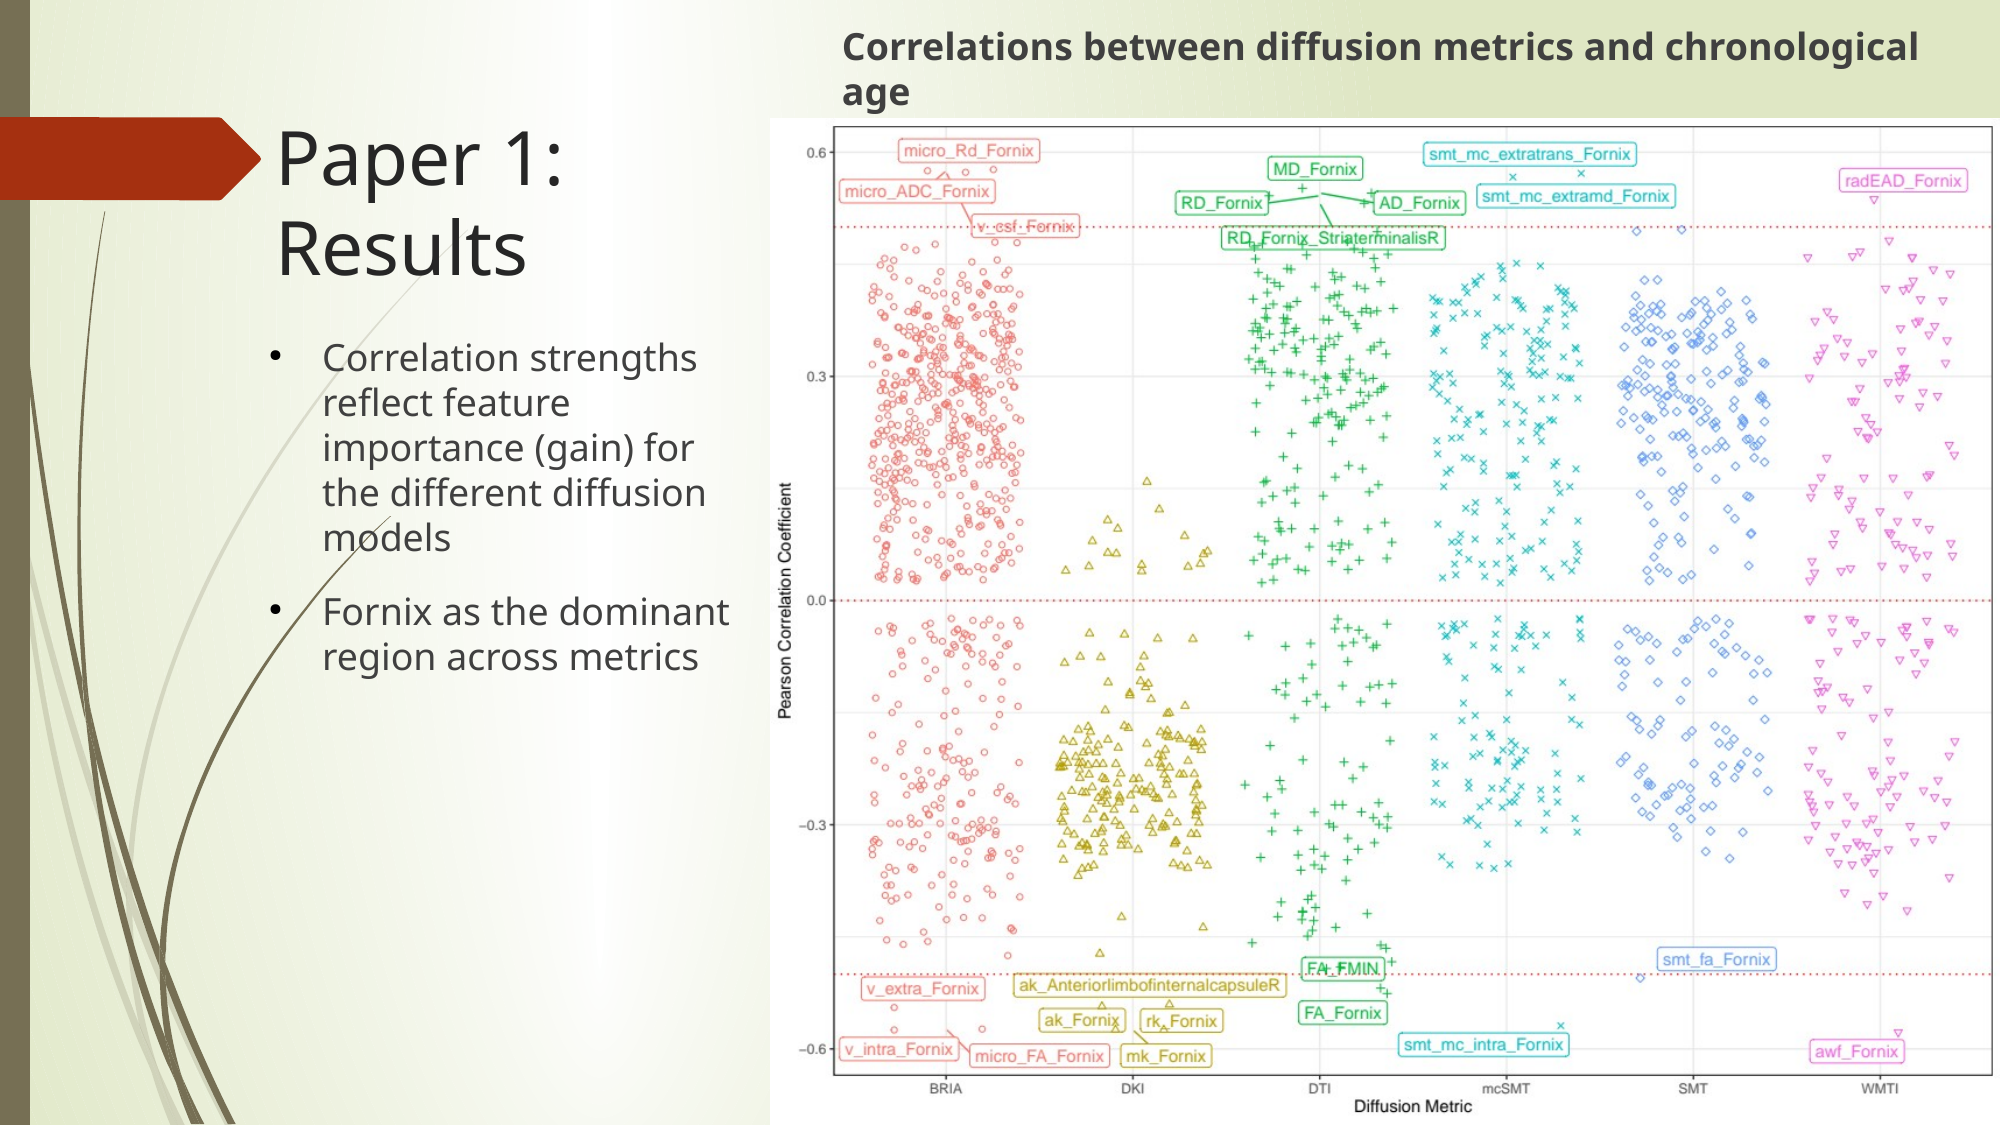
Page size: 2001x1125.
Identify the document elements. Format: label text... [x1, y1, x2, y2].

title Paper 1: Results [260, 102, 826, 313]
list Correlation strengths reflect feature importance (gain) for the different diffusion models Fornix as the dominant region across metrics [236, 326, 756, 1052]
picture [770, 118, 2000, 1125]
list Correlations between diffusion metrics and chronological age [826, 15, 2000, 118]
